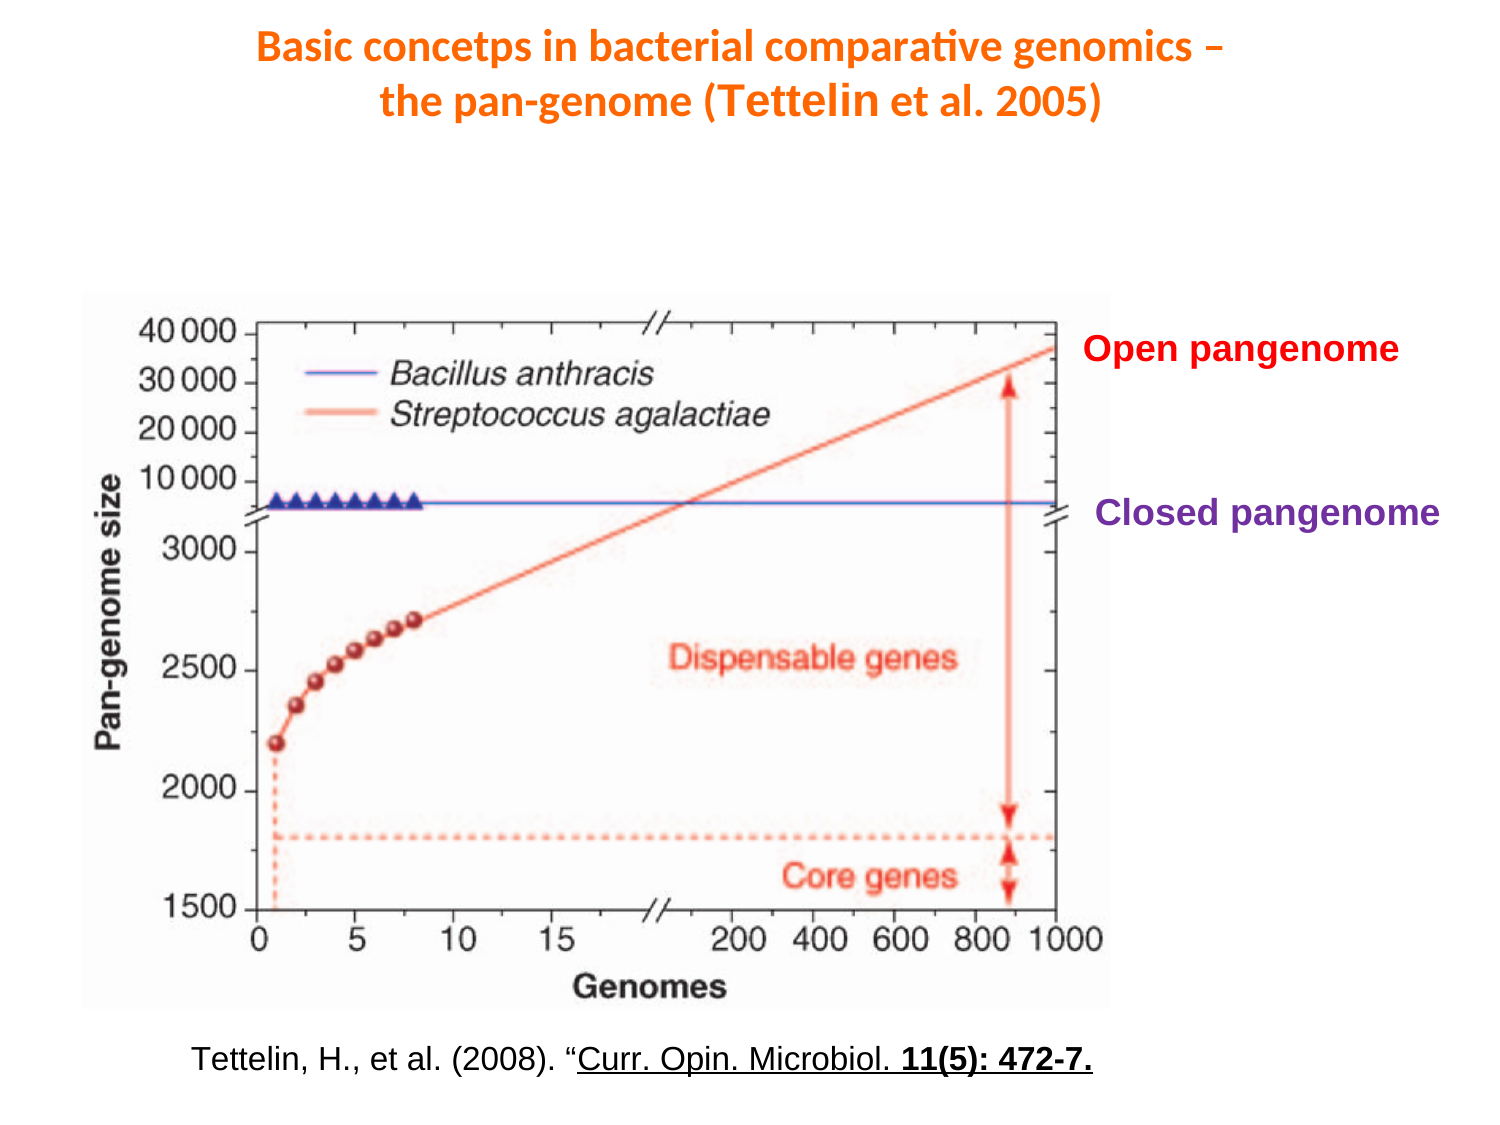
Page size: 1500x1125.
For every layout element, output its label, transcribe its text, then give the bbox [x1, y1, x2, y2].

text_box Tettelin, H., et al. (2008). “Curr. Opin. Microbiol. 11(5): 472-7. [175, 1029, 1231, 1085]
picture [82, 292, 1111, 1009]
text_box Open pangenome [1067, 316, 1416, 377]
text_box Basic concetps in bacterial comparative genomics – the pan-genome (Tettelin et al. 2005) [17, 7, 1465, 133]
text_box Closed pangenome [1079, 480, 1456, 541]
